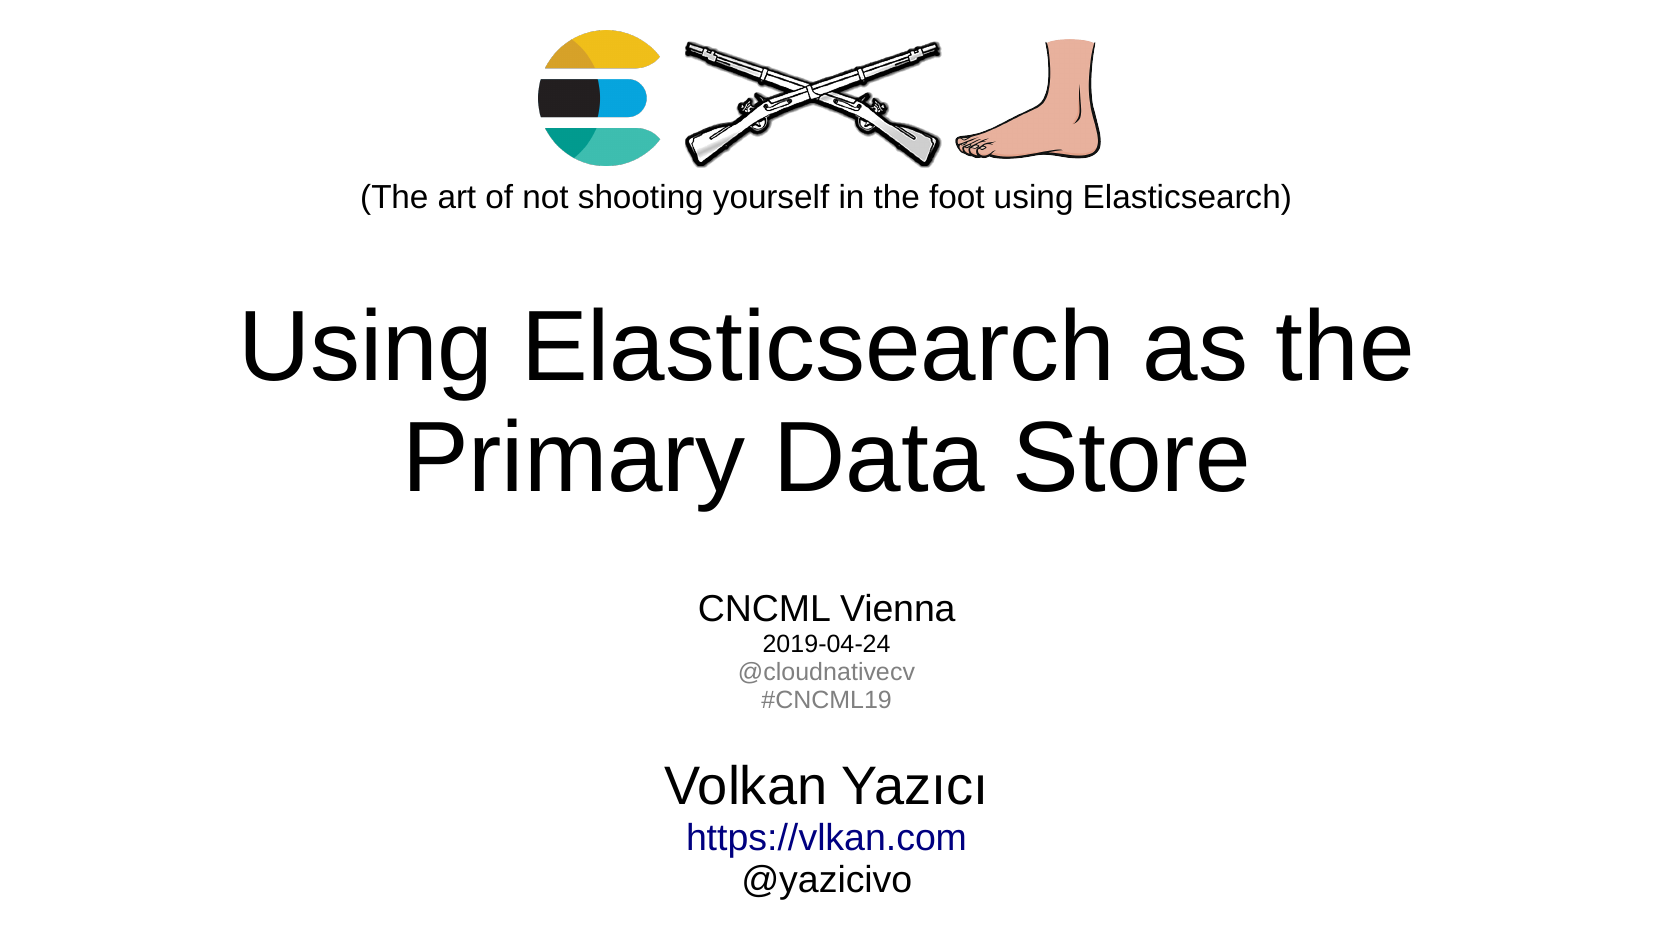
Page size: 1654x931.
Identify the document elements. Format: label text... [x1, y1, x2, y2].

subtitle (The art of not shooting yourself in the foot using Elasticsearch) Using Elasticsearch as the Primary Data Store CNCML Vienna 2019-04-24 @cloudnativecv #CNCML19 Volkan Yazıcı https://vlkan.com @yazicivo [82, 178, 1571, 901]
picture [955, 39, 1101, 159]
picture [521, 13, 950, 183]
